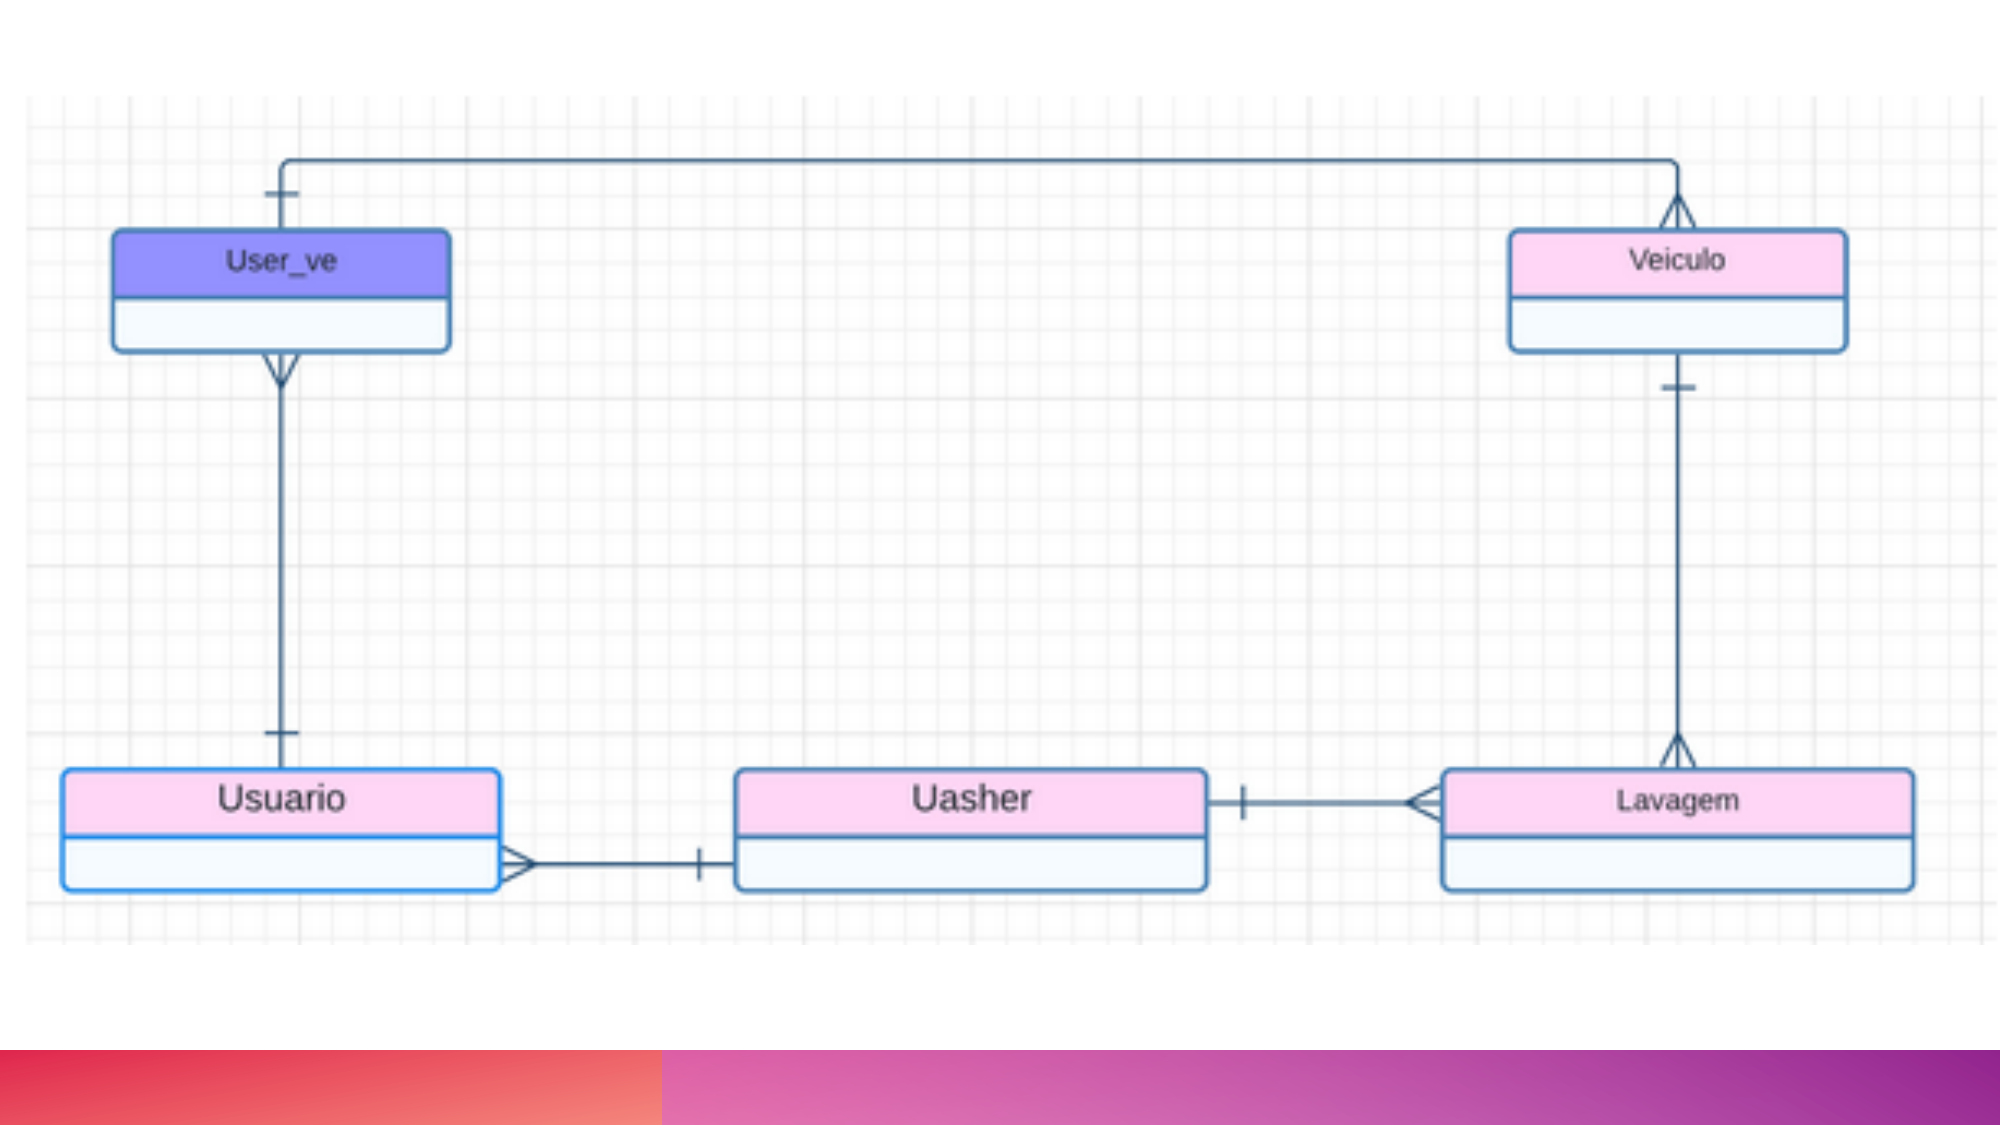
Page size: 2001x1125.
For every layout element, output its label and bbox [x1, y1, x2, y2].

picture [21, 81, 2000, 945]
